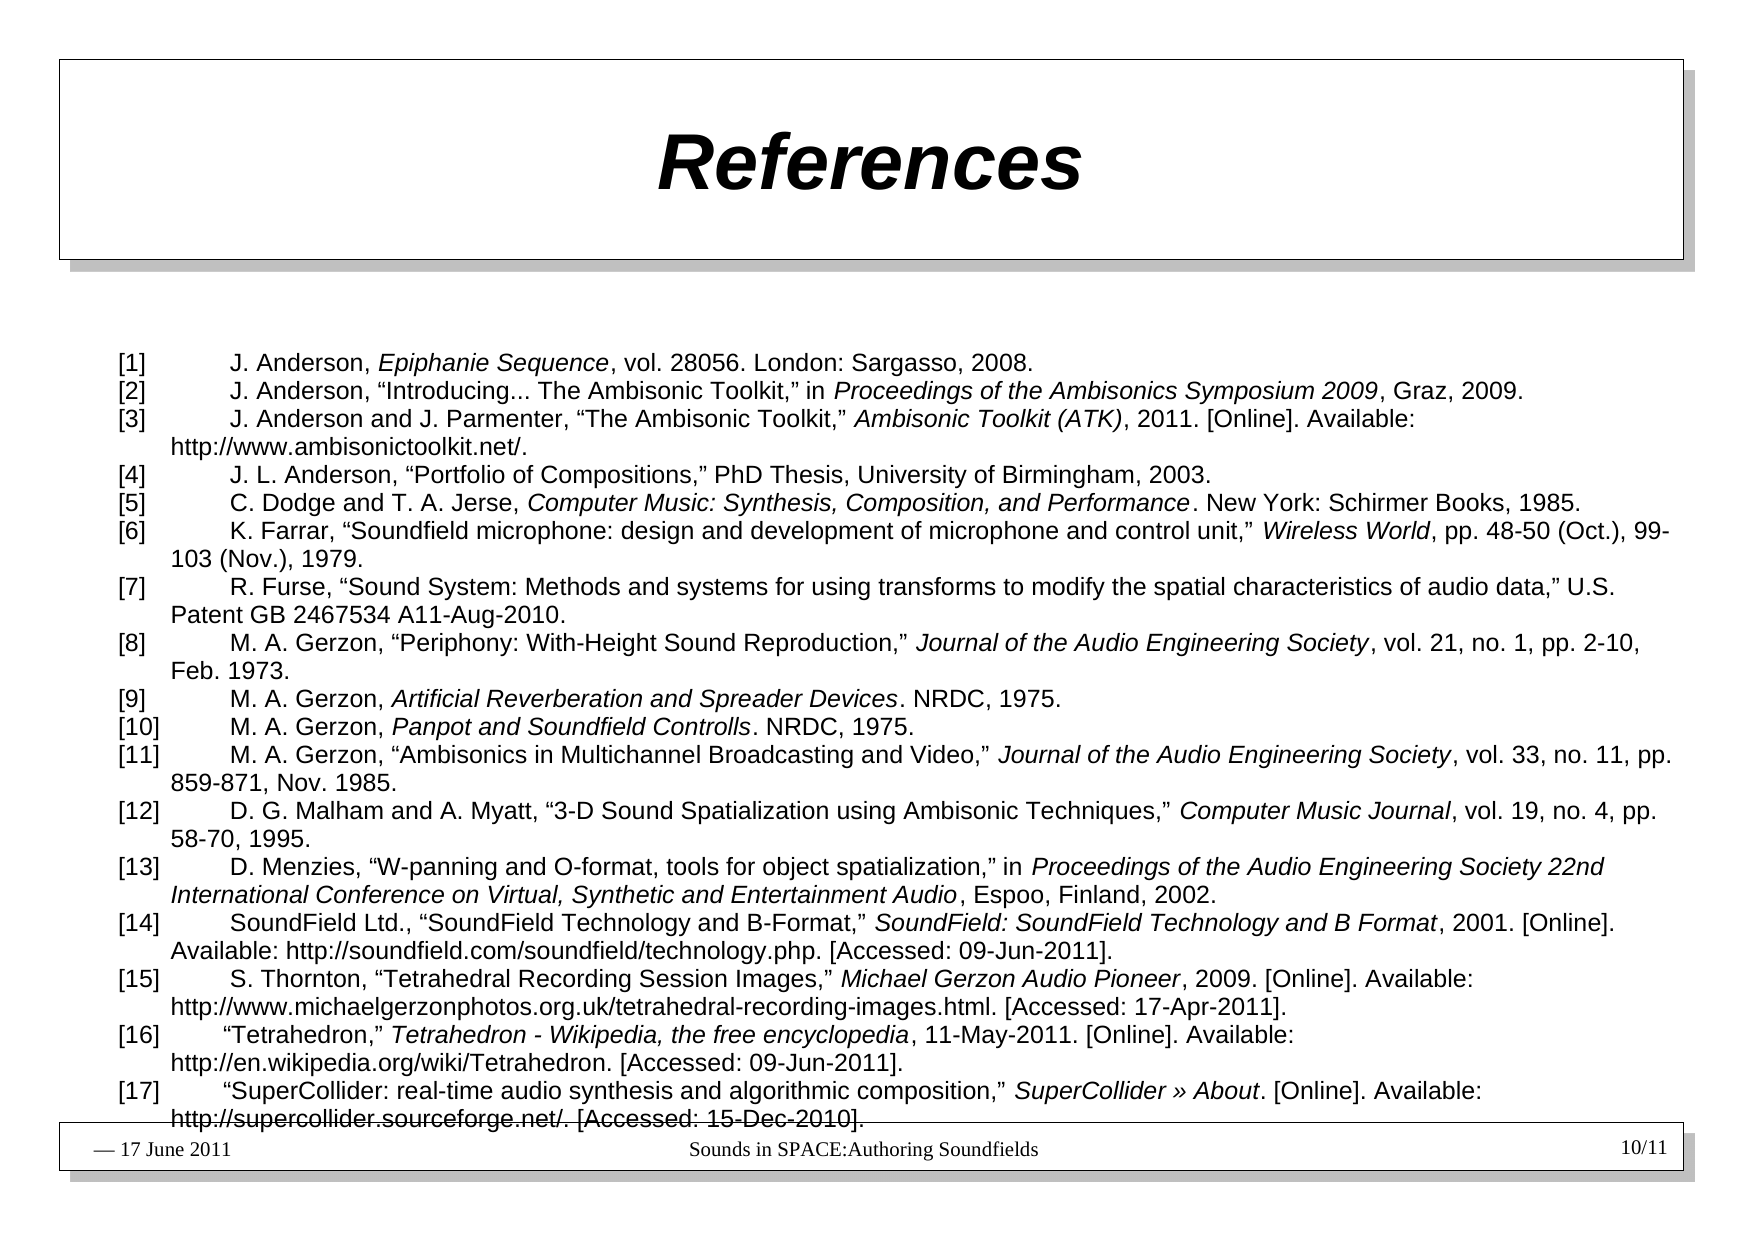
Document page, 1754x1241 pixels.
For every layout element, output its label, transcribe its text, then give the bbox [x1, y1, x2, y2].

title References [59, 59, 1684, 266]
list [1] J. Anderson, Epiphanie Sequence, vol. 28056. London: Sargasso, 2008. [2] J. Anderson, “Introducing... The Ambisonic Toolkit,” in Proceedings of the Ambisonics Symposium 2009, Graz, 2009. [3] J. Anderson and J. Parmenter, “The Ambisonic Toolkit,” Ambisonic Toolkit (ATK), 2011. [Online]. Available: http://www.ambisonictoolkit.net/. [4] J. L. Anderson, “Portfolio of Compositions,” PhD Thesis, University of Birmingham, 2003. [5] C. Dodge and T. A. Jerse, Computer Music: Synthesis, Composition, and Performance. New York: Schirmer Books, 1985. [6] K. Farrar, “Soundfield microphone: design and development of microphone and control unit,” Wireless World, pp. 48-50 (Oct.), 99-103 (Nov.), 1979. [7] R. Furse, “Sound System: Methods and systems for using transforms to modify the spatial characteristics of audio data,” U.S. Patent GB 2467534 A11-Aug-2010. [8] M. A. Gerzon, “Periphony: With-Height Sound Reproduction,” Journal of the Audio Engineering Society, vol. 21, no. 1, pp. 2-10, Feb. 1973. [9] M. A. Gerzon, Artificial Reverberation and Spreader Devices. NRDC, 1975. [10] M. A. Gerzon, Panpot and Soundfield Controlls. NRDC, 1975. [11] M. A. Gerzon, “Ambisonics in Multichannel Broadcasting and Video,” Journal of the Audio Engineering Society, vol. 33, no. 11, pp. 859-871, Nov. 1985. [12] D. G. Malham and A. Myatt, “3-D Sound Spatialization using Ambisonic Techniques,” Computer Music Journal, vol. 19, no. 4, pp. 58-70, 1995. [13] D. Menzies, “W-panning and O-format, tools for object spatialization,” in Proceedings of the Audio Engineering Society 22nd International Conference on Virtual, Synthetic and Entertainment Audio, Espoo, Finland, 2002. [14] SoundField Ltd., “SoundField Technology and B-Format,” SoundField: SoundField Technology and B Format, 2001. [Online]. Available: http://soundfield.com/soundfield/technology.php. [Accessed: 09-Jun-2011]. [15] S. Thornton, “Tetrahedral Recording Session Images,” Michael Gerzon Audio Pioneer, 2009. [Online]. Available: http://www.michaelgerzonphotos.org.uk/tetrahedral-recording-images.html. [Accessed: 17-Apr-2011]. [16] “Tetrahedron,” Tetrahedron - Wikipedia, the free encyclopedia, 11-May-2011. [Online]. Available: http://en.wikipedia.org/wiki/Tetrahedron. [Accessed: 09-Jun-2011]. [17] “SuperCollider: real-time audio synthesis and algorithmic composition,” SuperCollider » About. [Online]. Available: http://supercollider.sourceforge.net/. [Accessed: 15-Dec-2010]. [118, 349, 1682, 1049]
